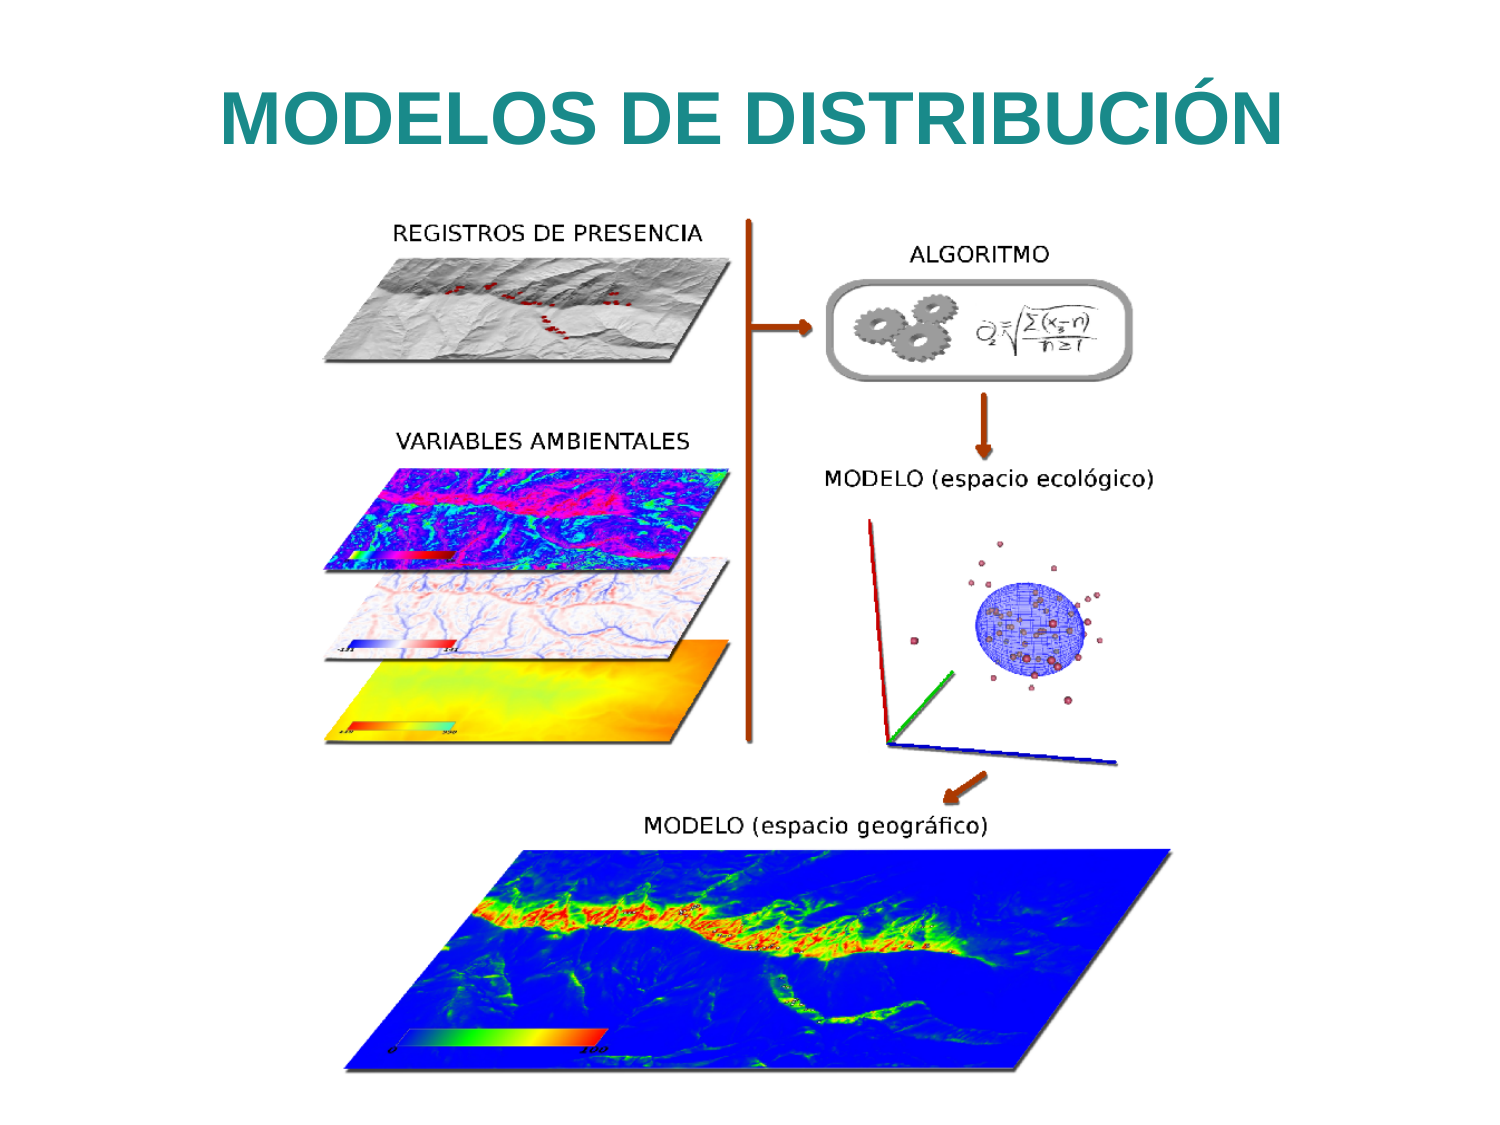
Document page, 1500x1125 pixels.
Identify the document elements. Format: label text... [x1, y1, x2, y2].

title MODELOS DE DISTRIBUCIÓN [115, 48, 1391, 189]
picture [292, 194, 1214, 1089]
